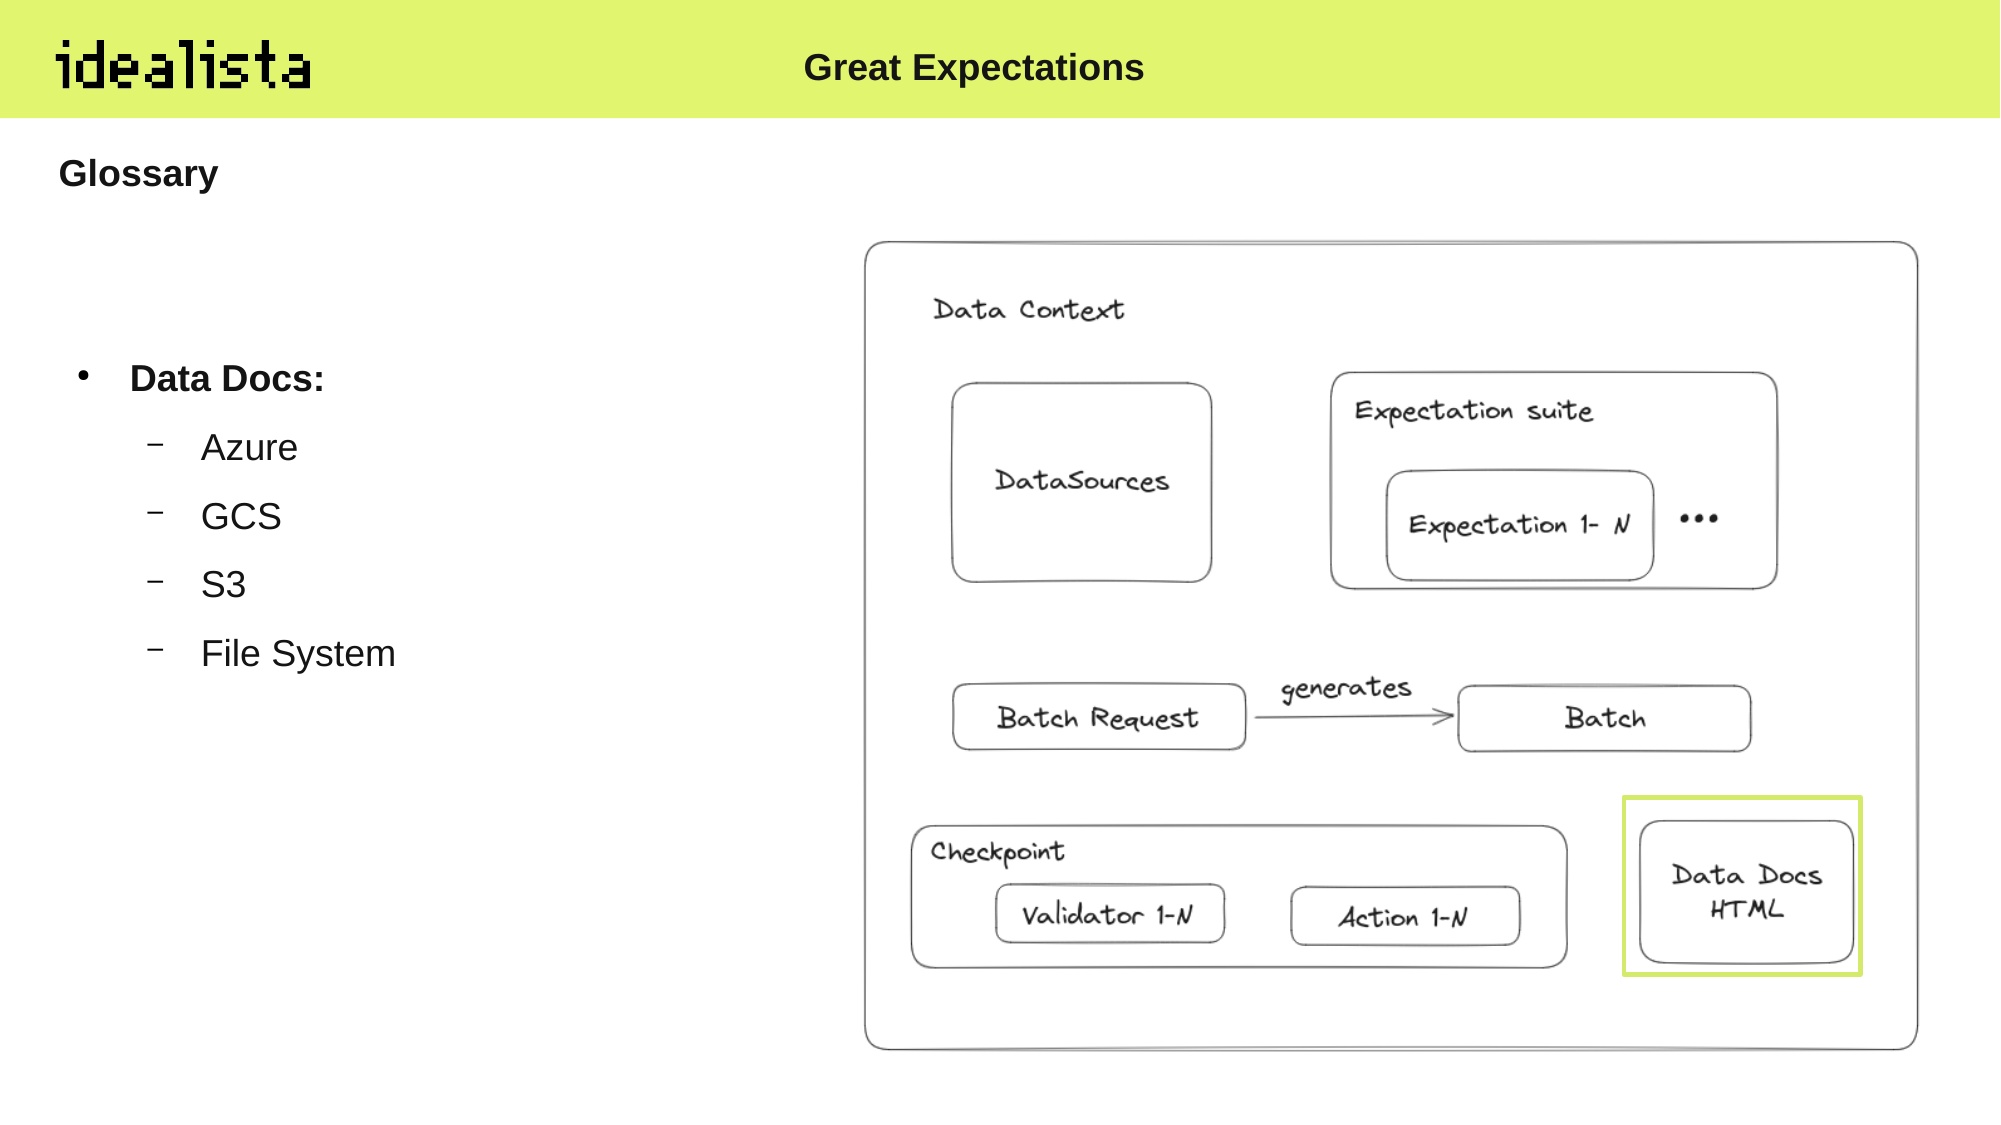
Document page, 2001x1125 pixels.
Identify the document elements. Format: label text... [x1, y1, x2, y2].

title Glossary [58, 147, 1949, 195]
list Data Docs: Azure GCS S3 File System [59, 354, 827, 414]
picture [53, 36, 318, 92]
picture [803, 206, 1971, 1093]
title Great Expectations [590, 41, 1359, 89]
